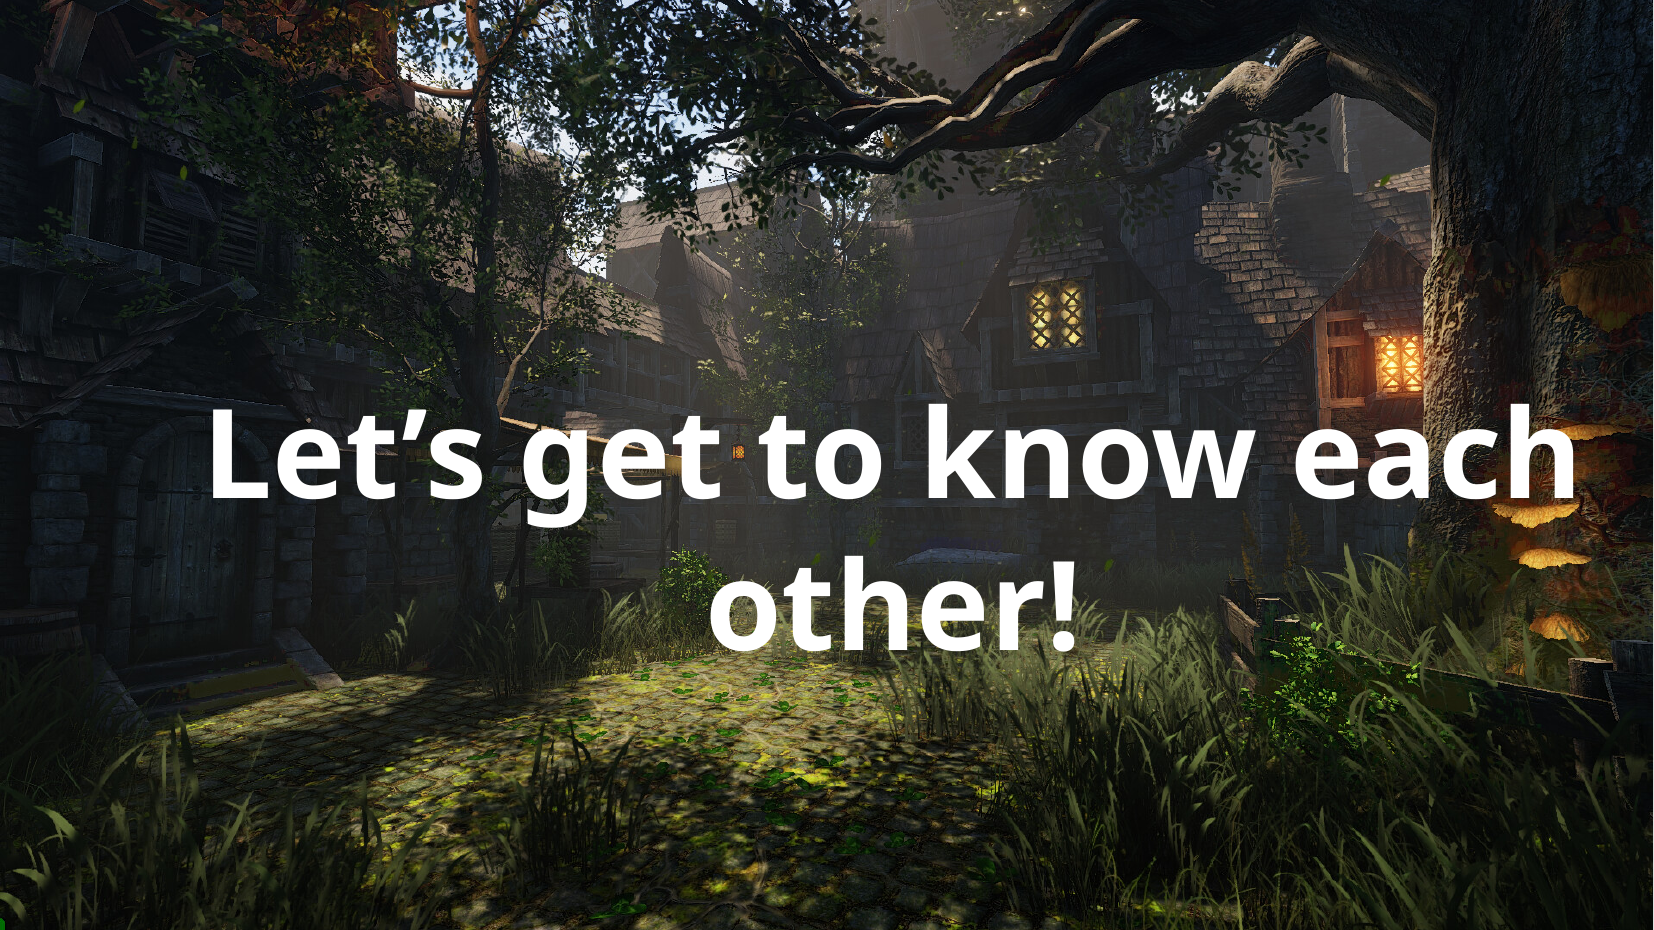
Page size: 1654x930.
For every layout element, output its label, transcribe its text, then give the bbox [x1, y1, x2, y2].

picture [0, 0, 1654, 930]
title Let’s get to know each other! [134, 365, 1653, 689]
